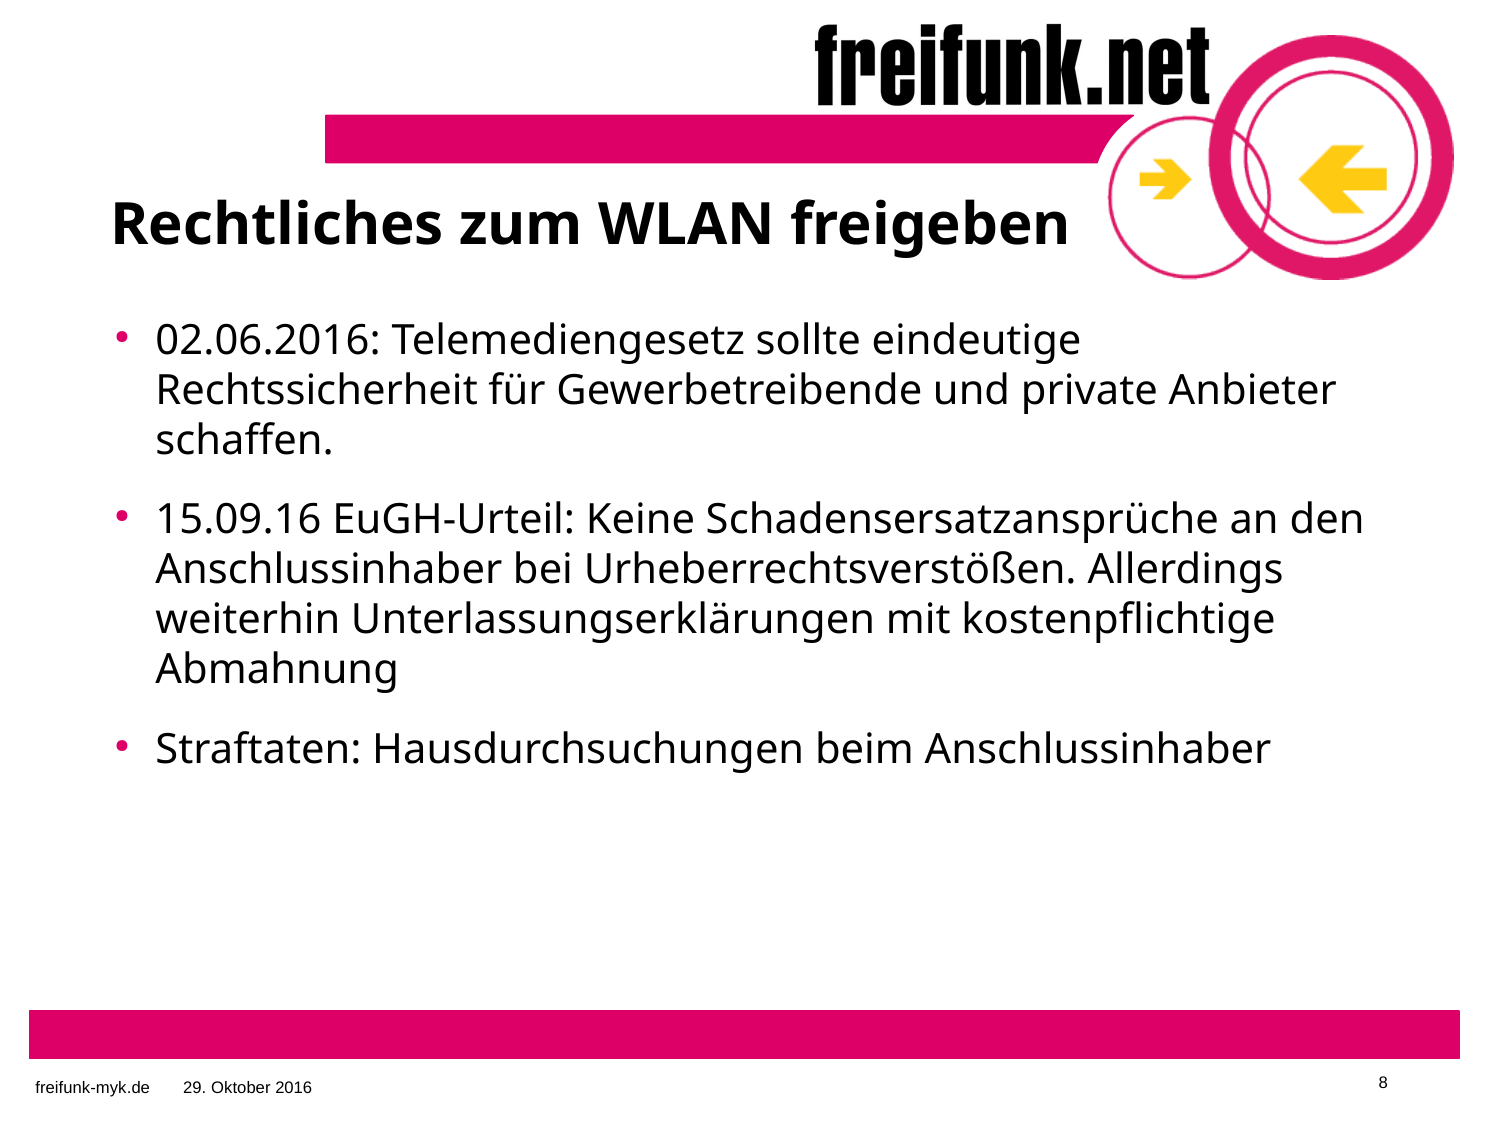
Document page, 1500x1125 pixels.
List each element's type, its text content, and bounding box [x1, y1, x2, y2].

title Rechtliches zum WLAN freigeben [110, 160, 1093, 282]
picture [816, 24, 1454, 280]
list 02.06.2016: Telemediengesetz sollte eindeutige Rechtssicherheit für Gewerbetreibende und private Anbieter schaffen. 15.09.16 EuGH-Urteil: Keine Schadensersatzansprüche an den Anschlussinhaber bei Urheberrechtsverstößen. Allerdings weiterhin Unterlassungserklärungen mit kostenpflichtige Abmahnung Straftaten: Hausdurchsuchungen beim Anschlussinhaber [110, 312, 1392, 1000]
